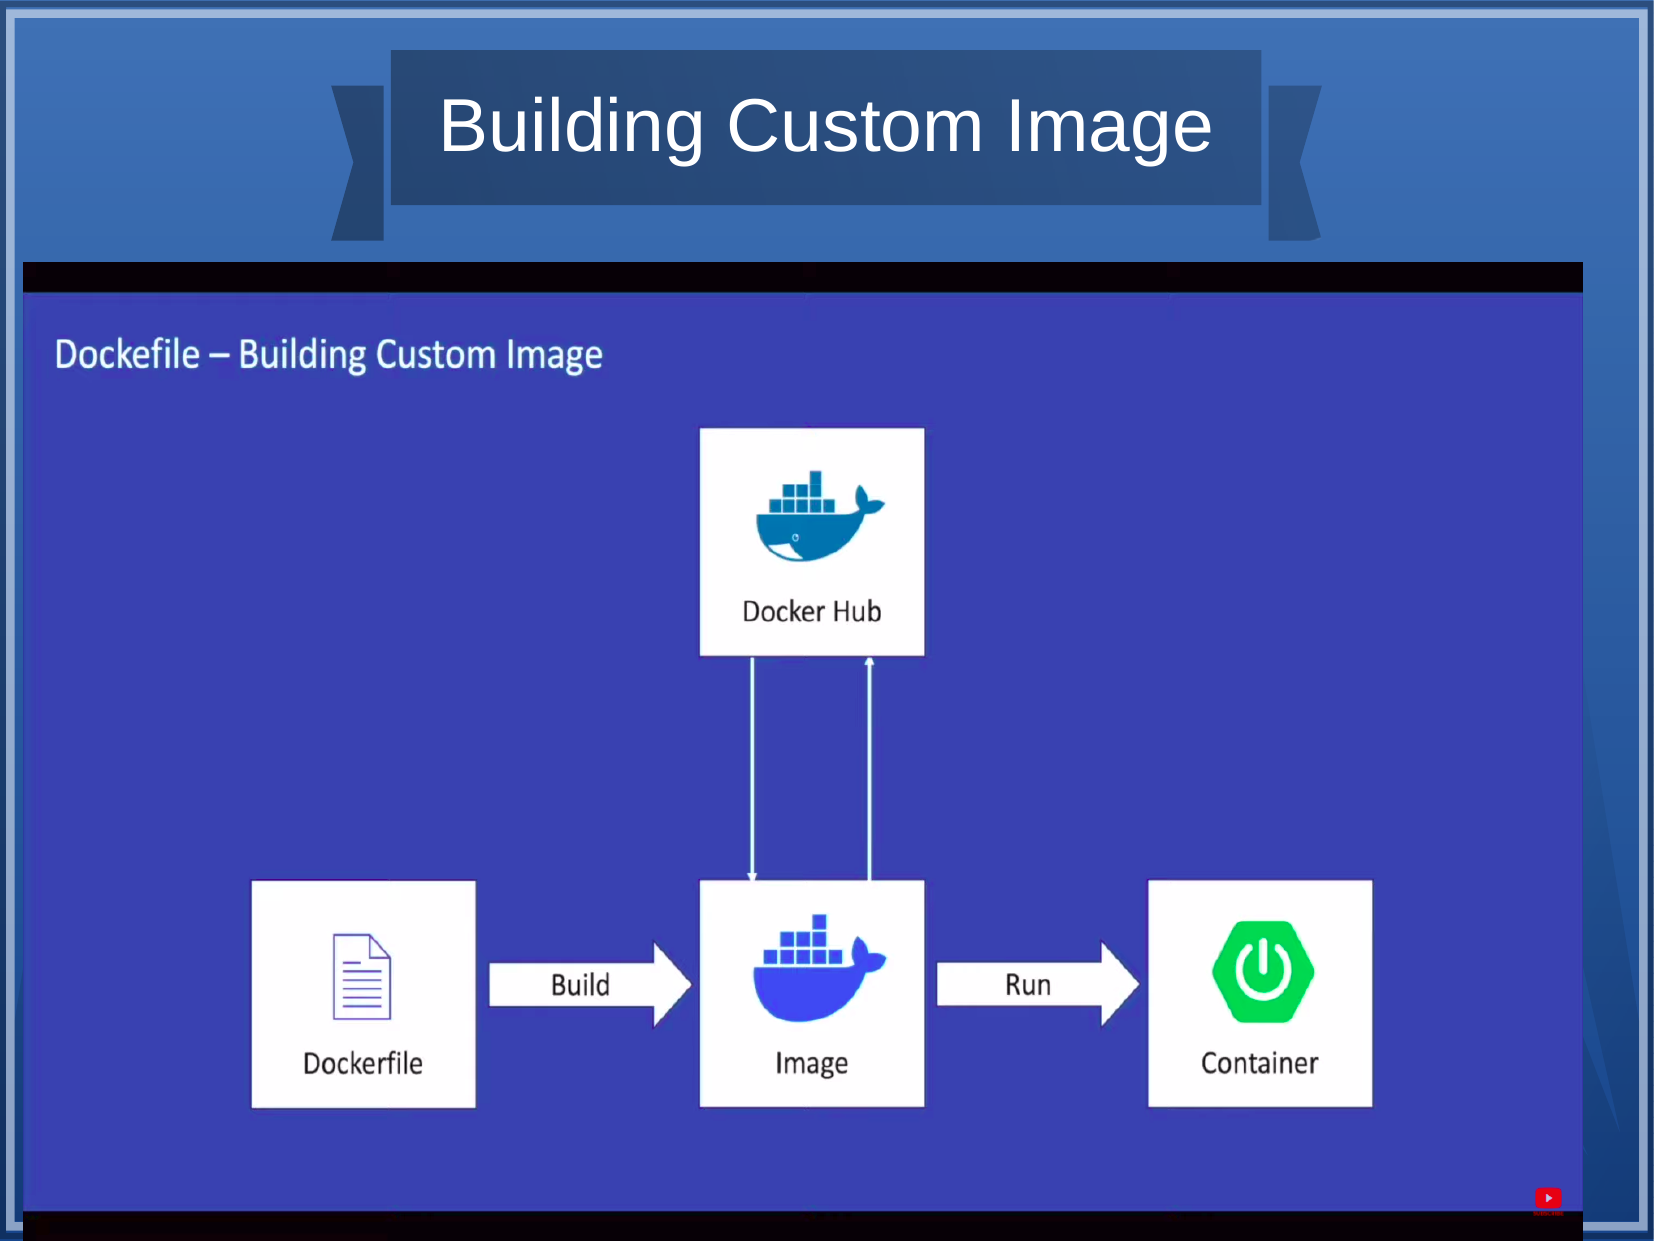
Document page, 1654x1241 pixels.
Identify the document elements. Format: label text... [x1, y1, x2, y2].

title Building Custom Image [389, 47, 1264, 205]
picture [23, 262, 1583, 1241]
